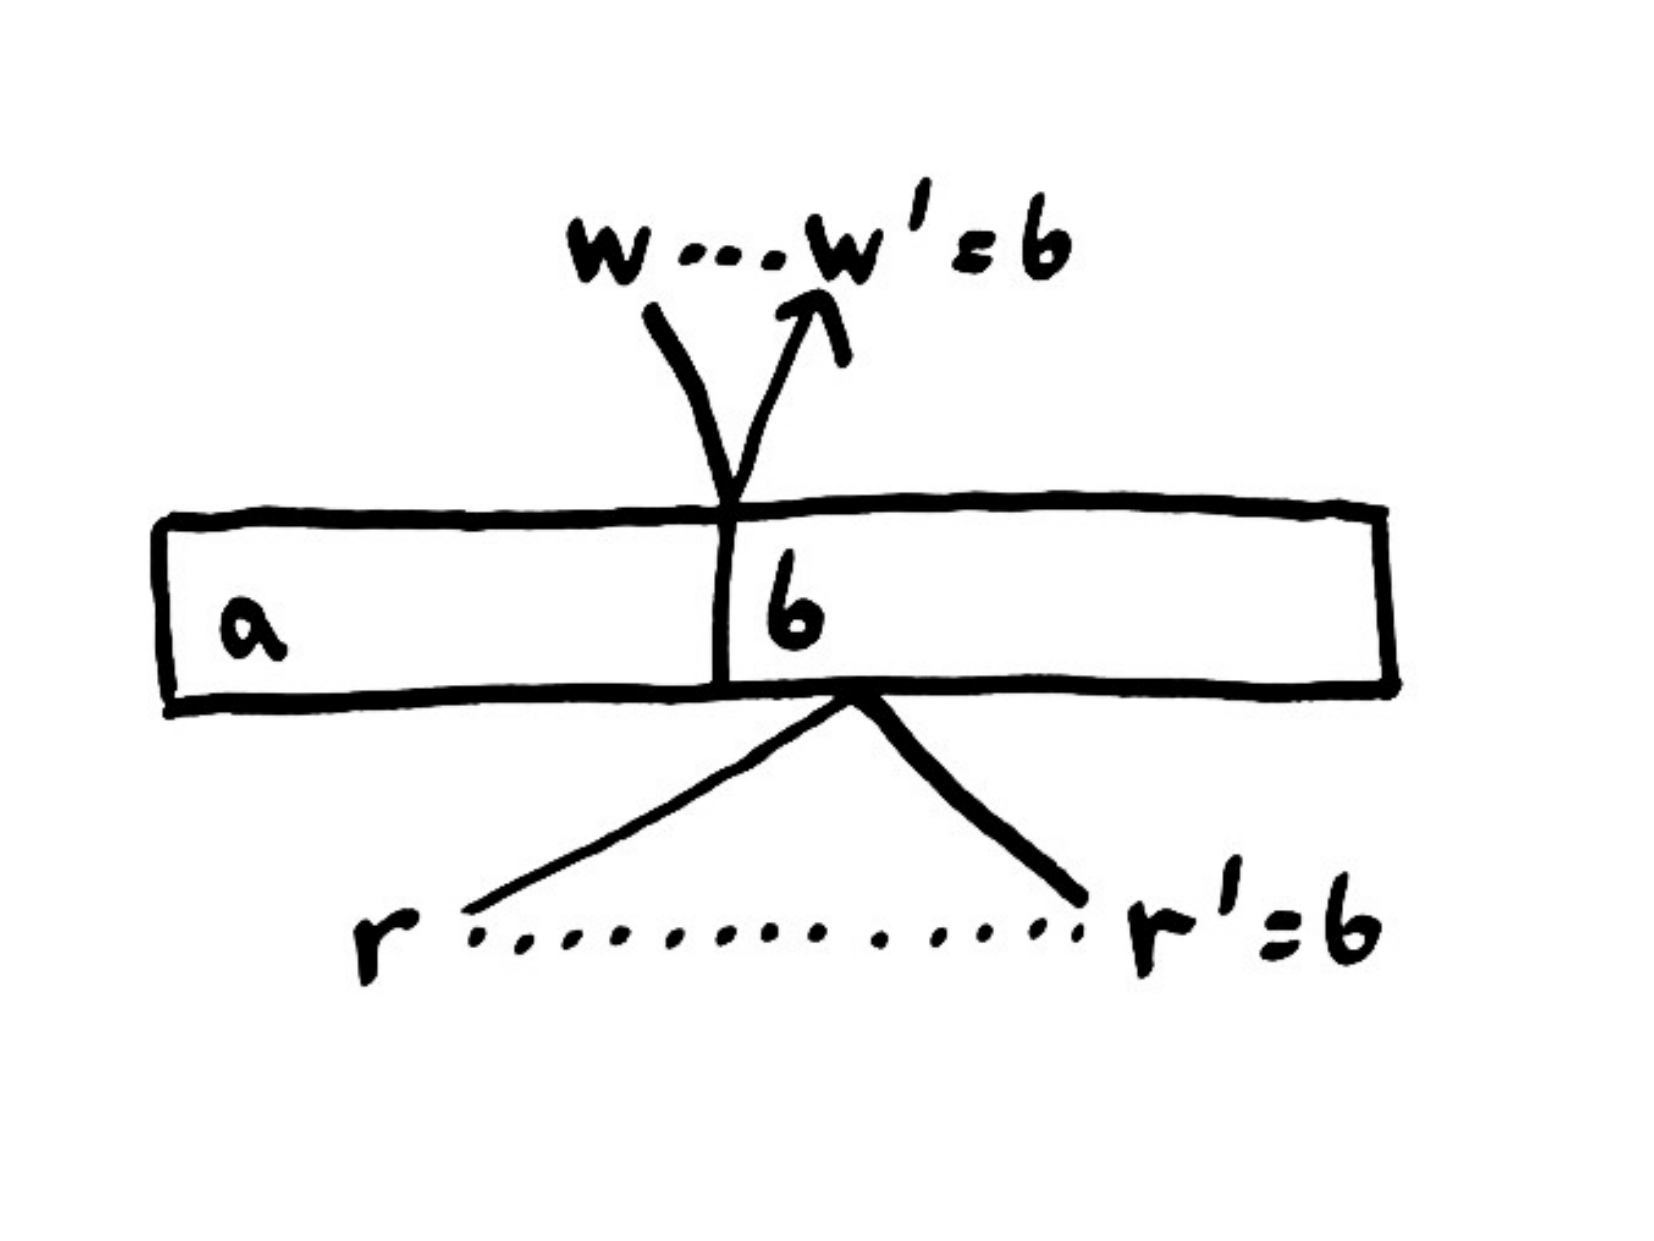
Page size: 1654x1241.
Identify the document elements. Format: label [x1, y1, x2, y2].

picture [90, 134, 1529, 1081]
